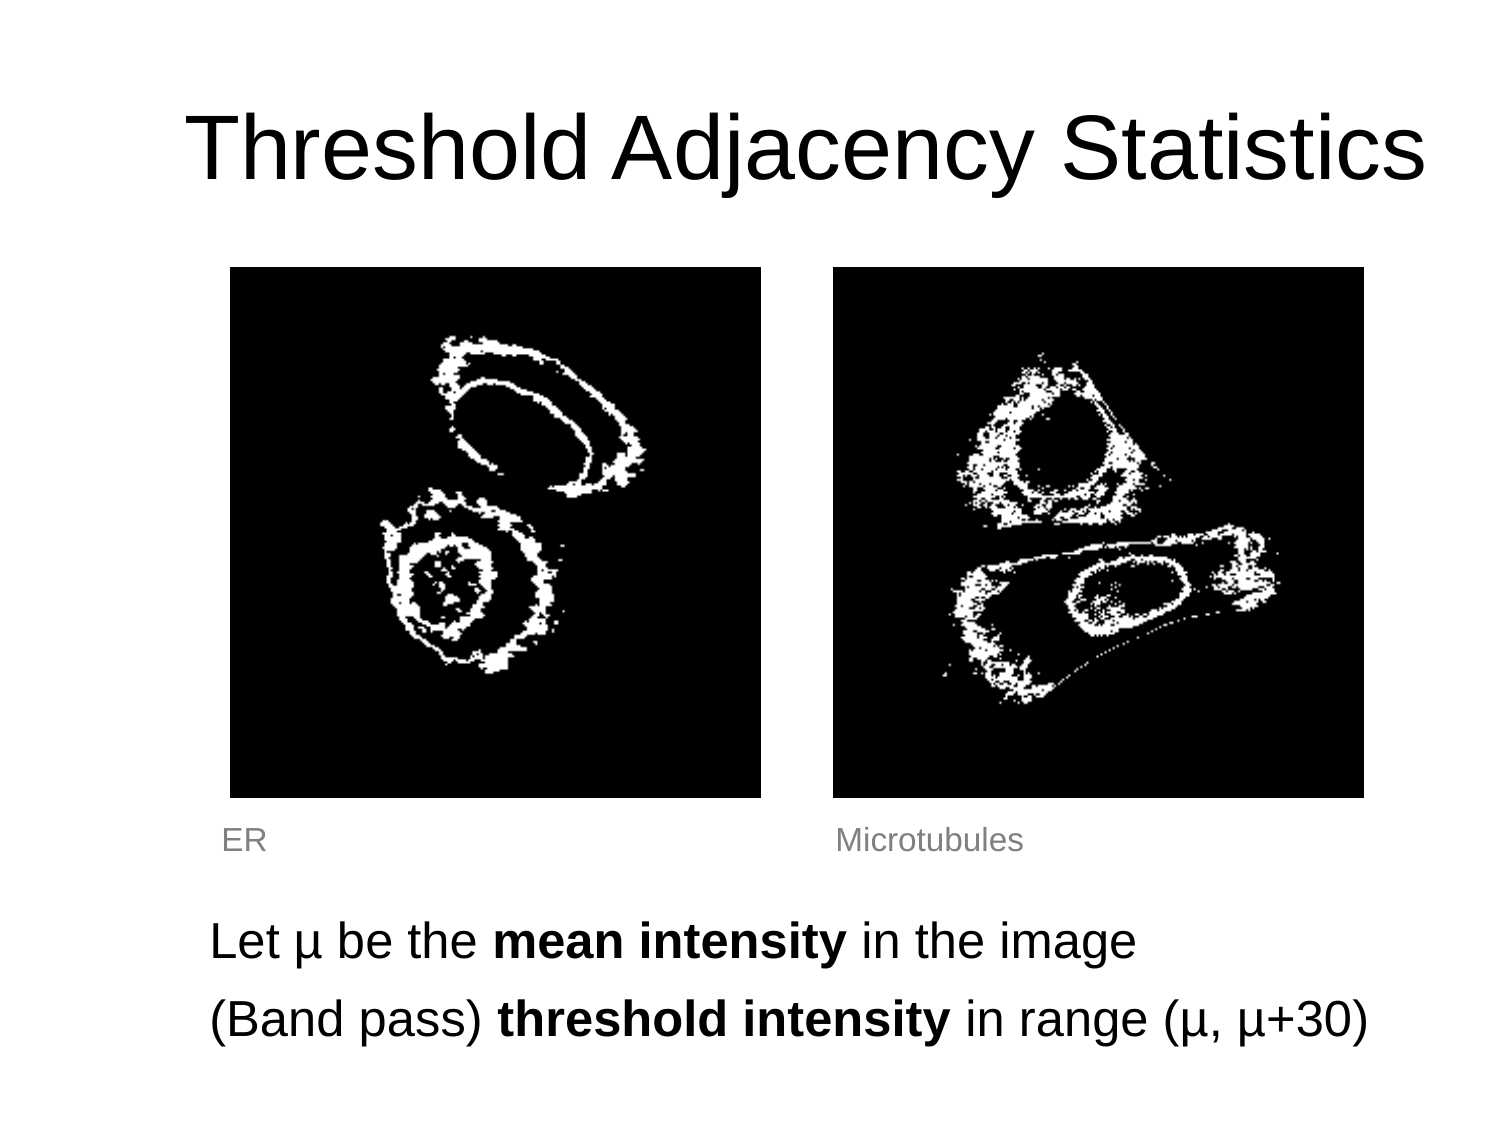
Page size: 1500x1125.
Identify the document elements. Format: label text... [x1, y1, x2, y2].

text_box Hamilton, Pantelic, Hanson, Teasdale, BMC Bioinformatics 8:110 [135, 1034, 1459, 1096]
text_box Threshold Adjacency Statistics [112, 66, 1461, 206]
text_box Let µ be the mean intensity in the image (Band pass) threshold intensity in range (µ, µ+30) [194, 893, 1412, 1034]
picture [832, 267, 1364, 799]
text_box Microtubules [820, 822, 1040, 865]
text_box ER [206, 822, 283, 865]
picture [230, 267, 762, 799]
